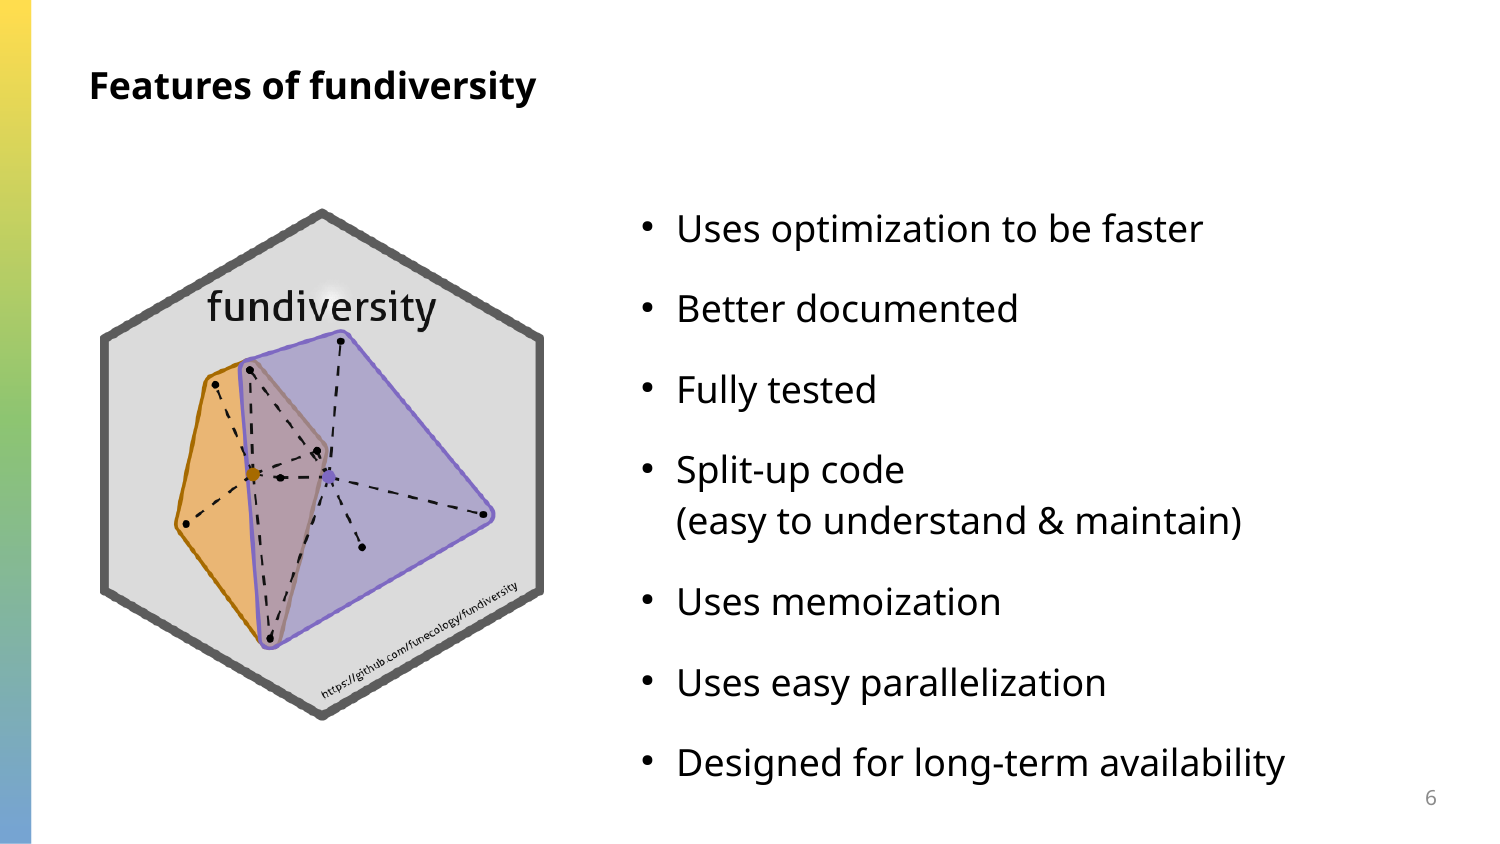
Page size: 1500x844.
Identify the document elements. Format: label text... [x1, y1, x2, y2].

list Features of fundiversity [88, 61, 1442, 157]
text_box Uses optimization to be faster Better documented Fully tested Split-up code (easy to understand & maintain) Uses memoization Uses easy parallelization Designed for long-term availability [625, 194, 1394, 756]
picture [0, 0, 1500, 844]
